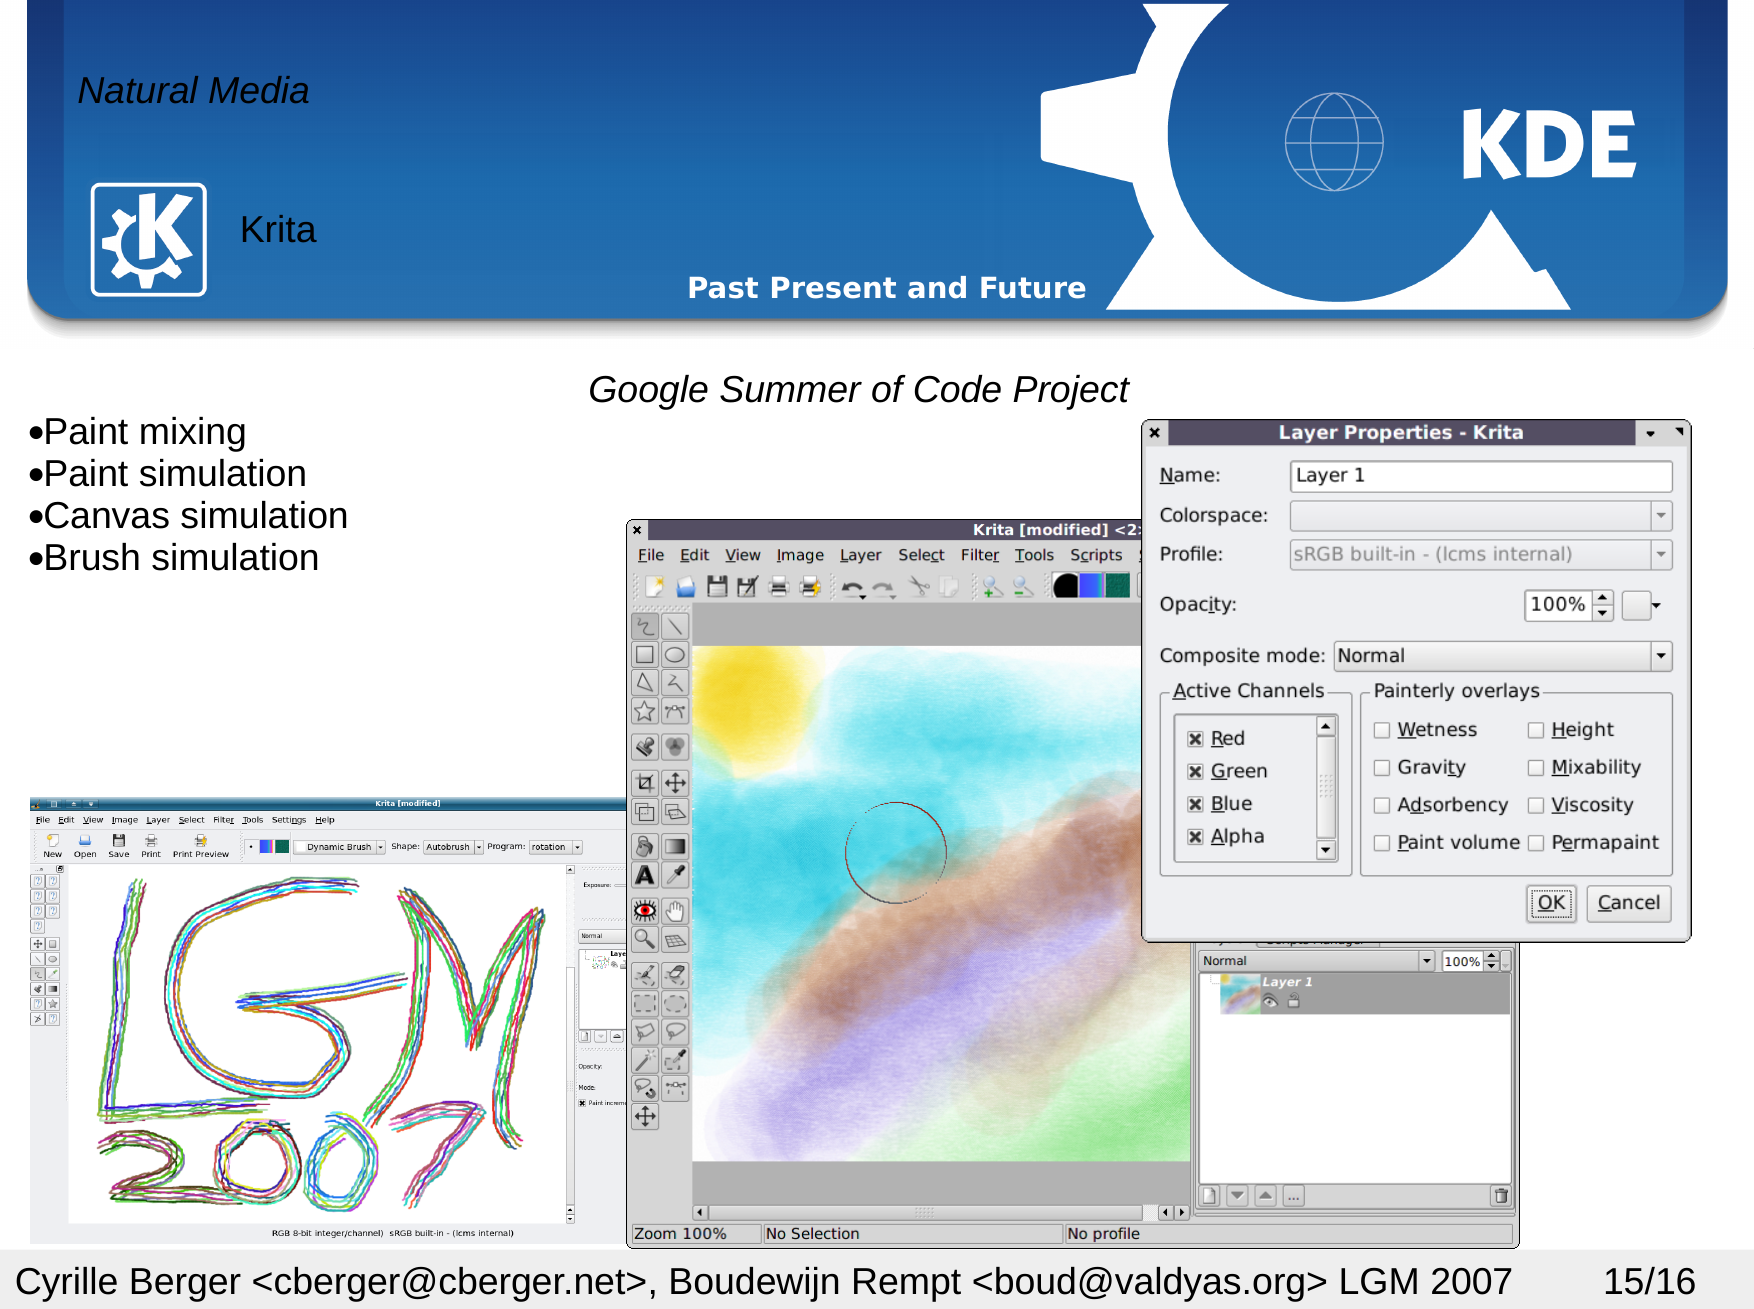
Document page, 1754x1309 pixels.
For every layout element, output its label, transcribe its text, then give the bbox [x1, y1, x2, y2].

text_box Google Summer of Code Project Paint mixing Paint simulation Canvas simulation Brush simulation [14, 360, 1704, 1261]
picture [0, 0, 1754, 349]
text_box Natural Media [62, 62, 1336, 190]
picture [30, 419, 1692, 1249]
